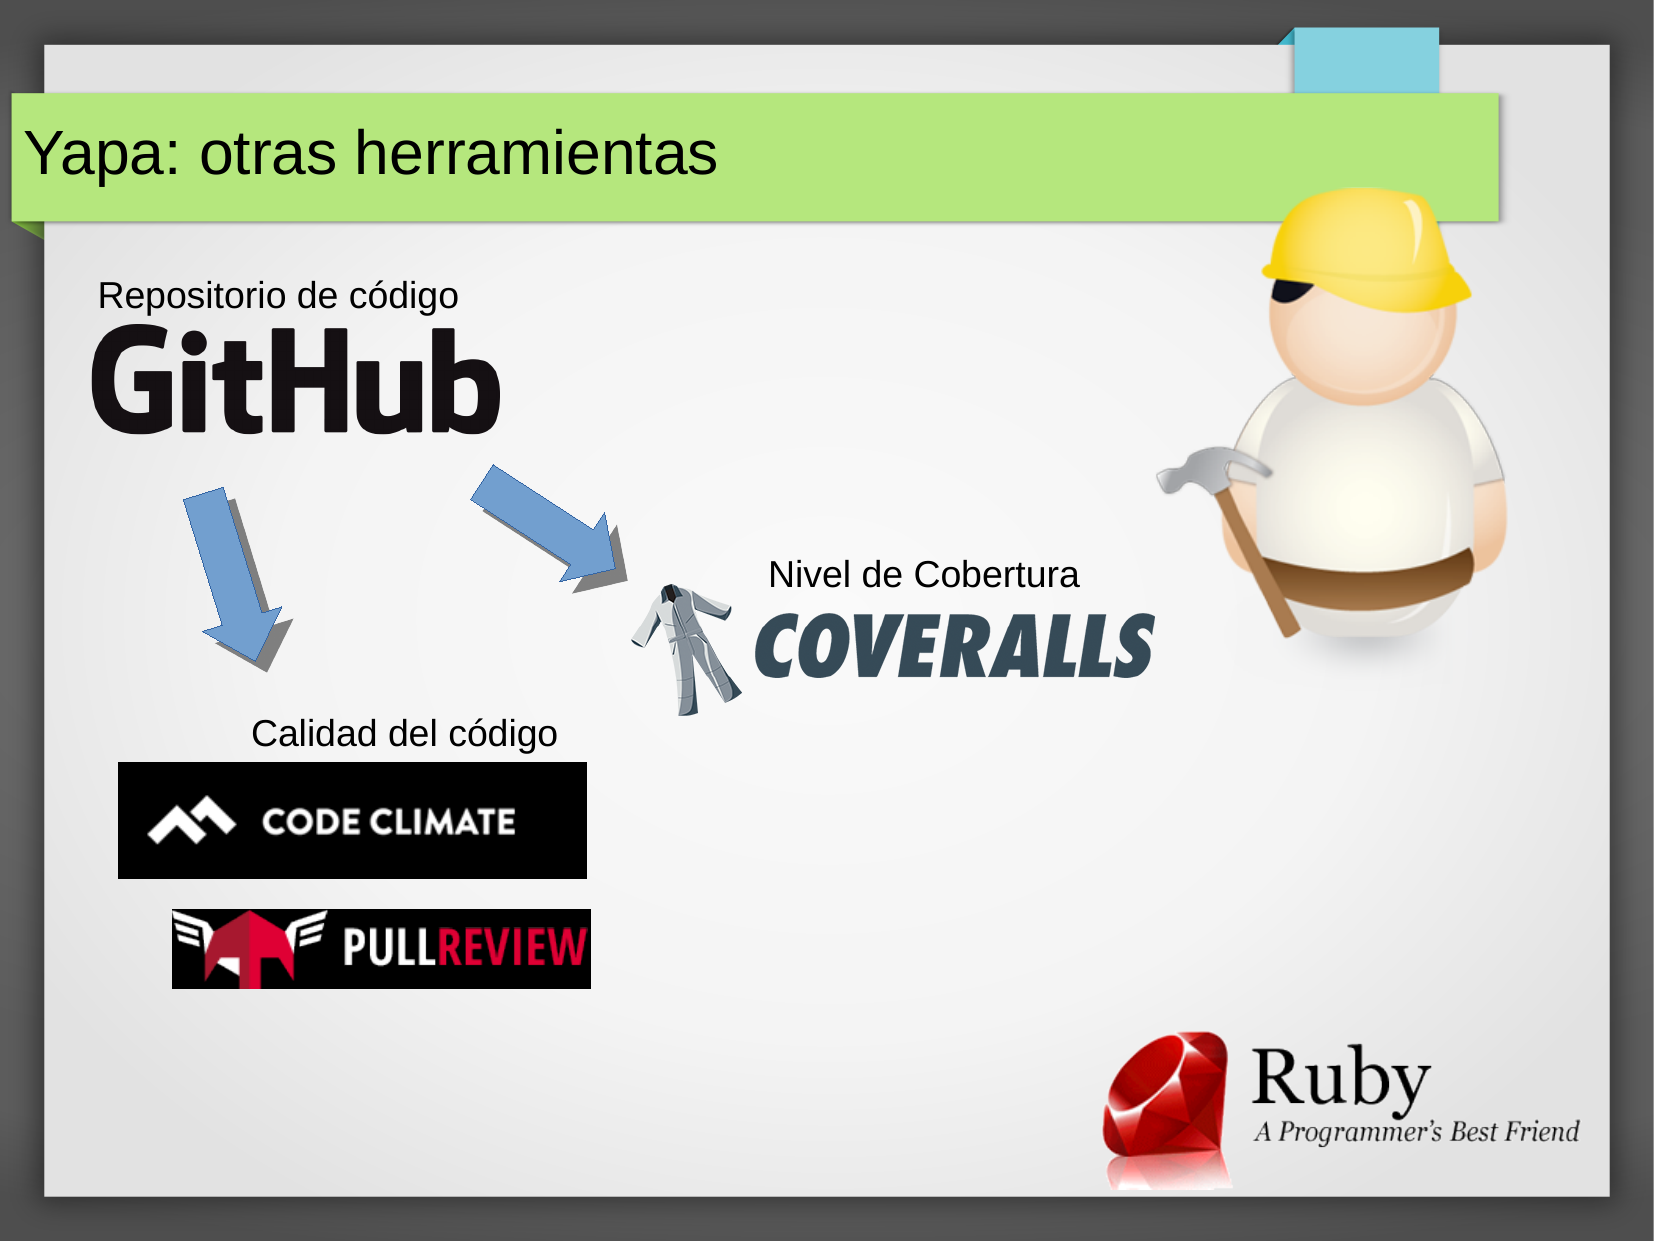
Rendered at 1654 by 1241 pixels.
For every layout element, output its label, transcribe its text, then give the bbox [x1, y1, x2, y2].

title Yapa: otras herramientas [23, 118, 1016, 189]
text_box Calidad del código [236, 705, 638, 762]
text_box Nivel de Cobertura [753, 545, 1179, 603]
picture [0, 0, 1654, 1241]
text_box [470, 464, 616, 582]
text_box [183, 487, 282, 662]
text_box Repositorio de código [82, 267, 508, 367]
